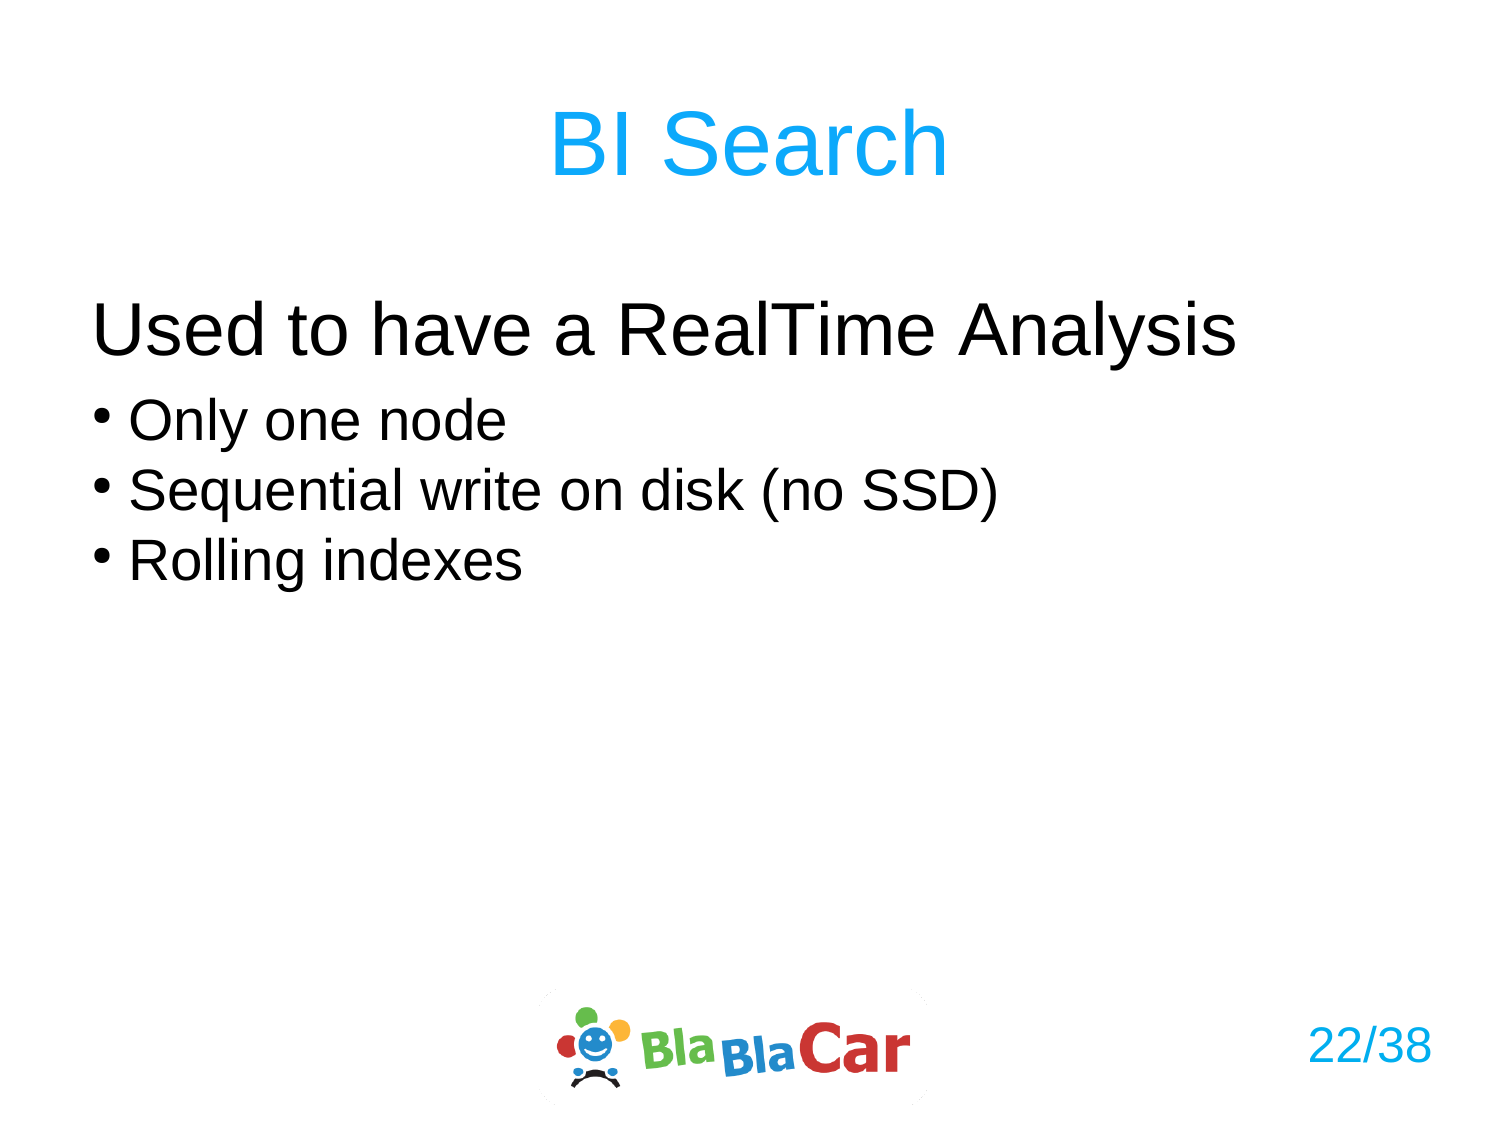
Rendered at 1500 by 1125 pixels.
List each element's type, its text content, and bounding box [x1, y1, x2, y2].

text_box Used to have a RealTime Analysis [76, 273, 1424, 374]
title BI Search [75, 45, 1426, 233]
text_box Only one node Sequential write on disk (no SSD) Rolling indexes [76, 374, 1424, 600]
